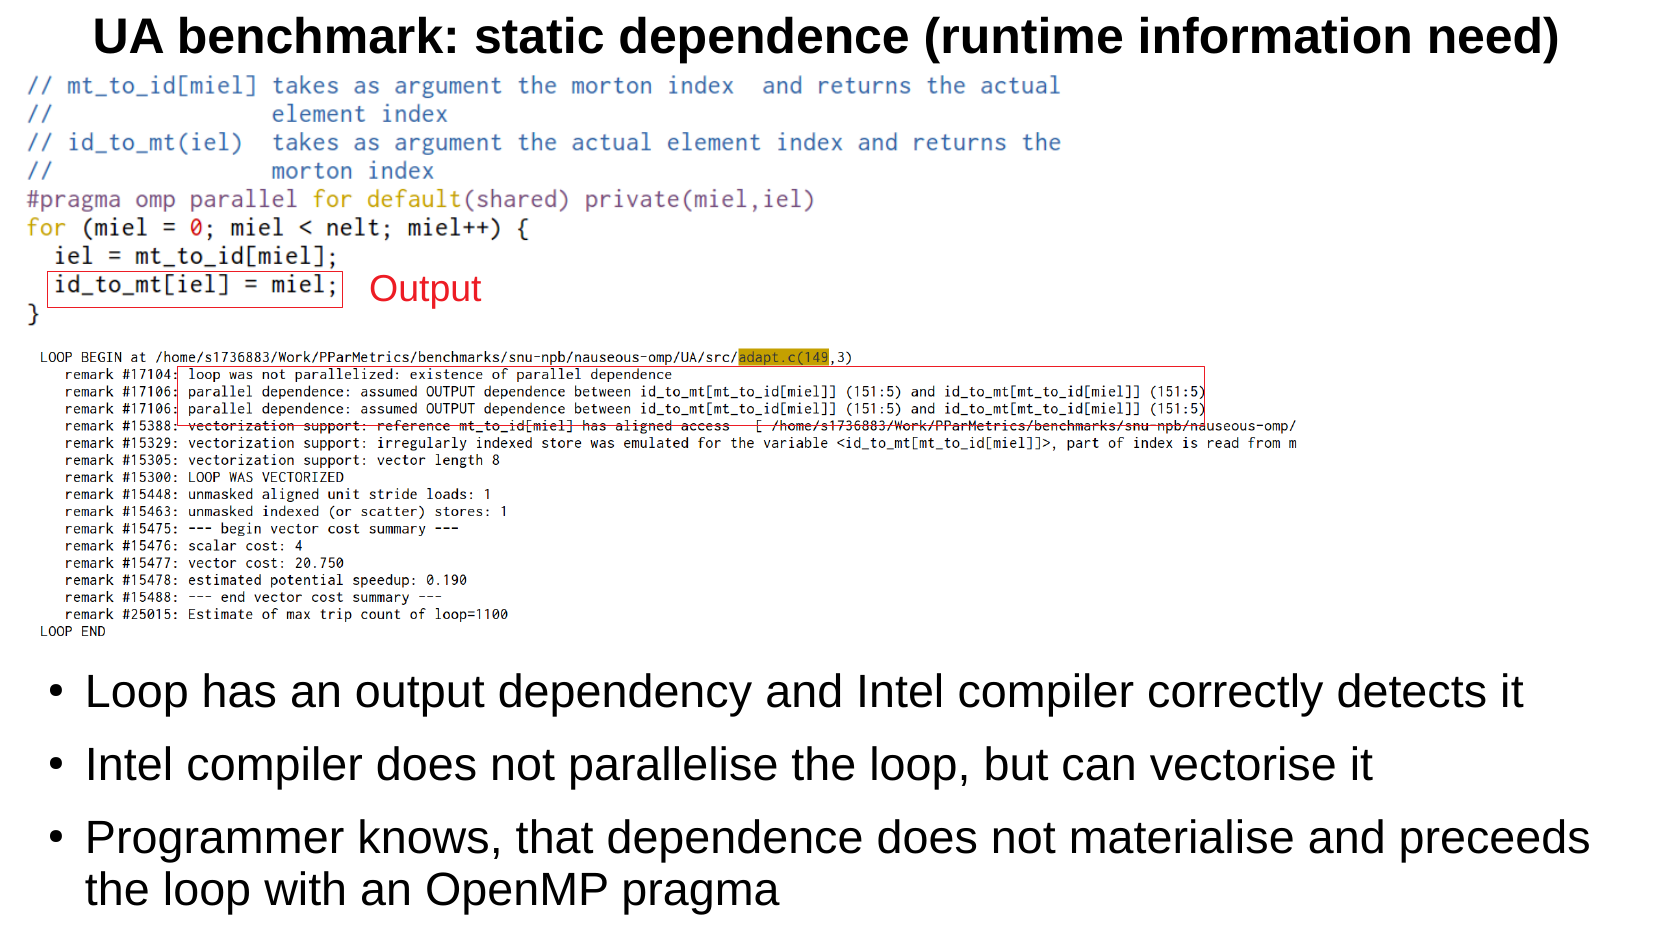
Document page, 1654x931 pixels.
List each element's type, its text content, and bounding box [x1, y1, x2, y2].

picture [23, 72, 1070, 331]
list Loop has an output dependency and Intel compiler correctly detects it Intel compiler does not parallelise the loop, but can vectorise it Programmer knows, that dependence does not materialise and preceeds the loop with an OpenMP pragma [35, 665, 1630, 922]
text_box Output [354, 259, 508, 317]
picture [35, 346, 1300, 638]
title UA benchmark: static dependence (runtime information need) [0, 0, 1654, 73]
